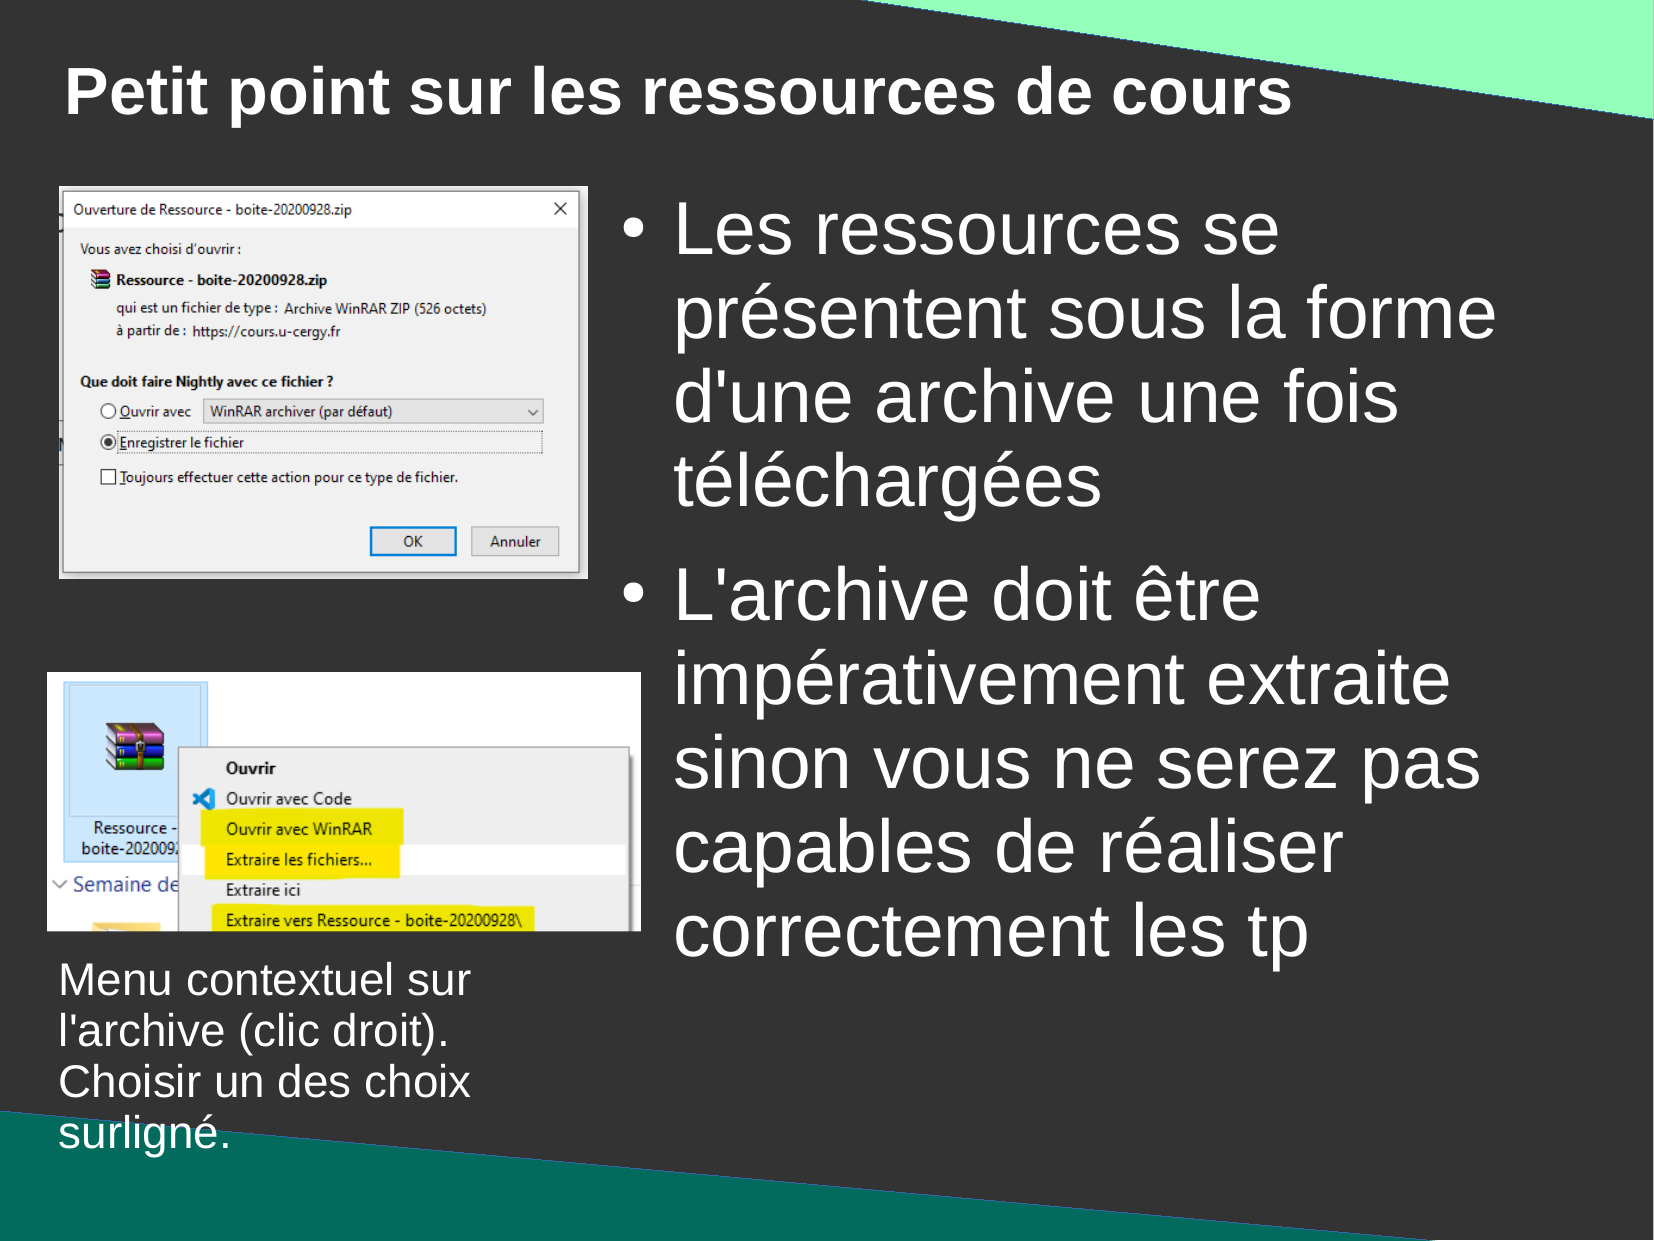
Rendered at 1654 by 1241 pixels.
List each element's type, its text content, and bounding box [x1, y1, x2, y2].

title Petit point sur les ressources de cours [64, 54, 1553, 157]
list Les ressources se présentent sous la forme d'une archive une fois téléchargées L'archive doit être impérativement extraite sinon vous ne serez pas capables de réaliser correctement les tp [602, 186, 1620, 1099]
text_box [861, 0, 1654, 120]
title Menu contextuel sur l'archive (clic droit). Choisir un des choix surligné. [59, 953, 630, 1159]
picture [59, 186, 588, 579]
picture [47, 672, 641, 954]
